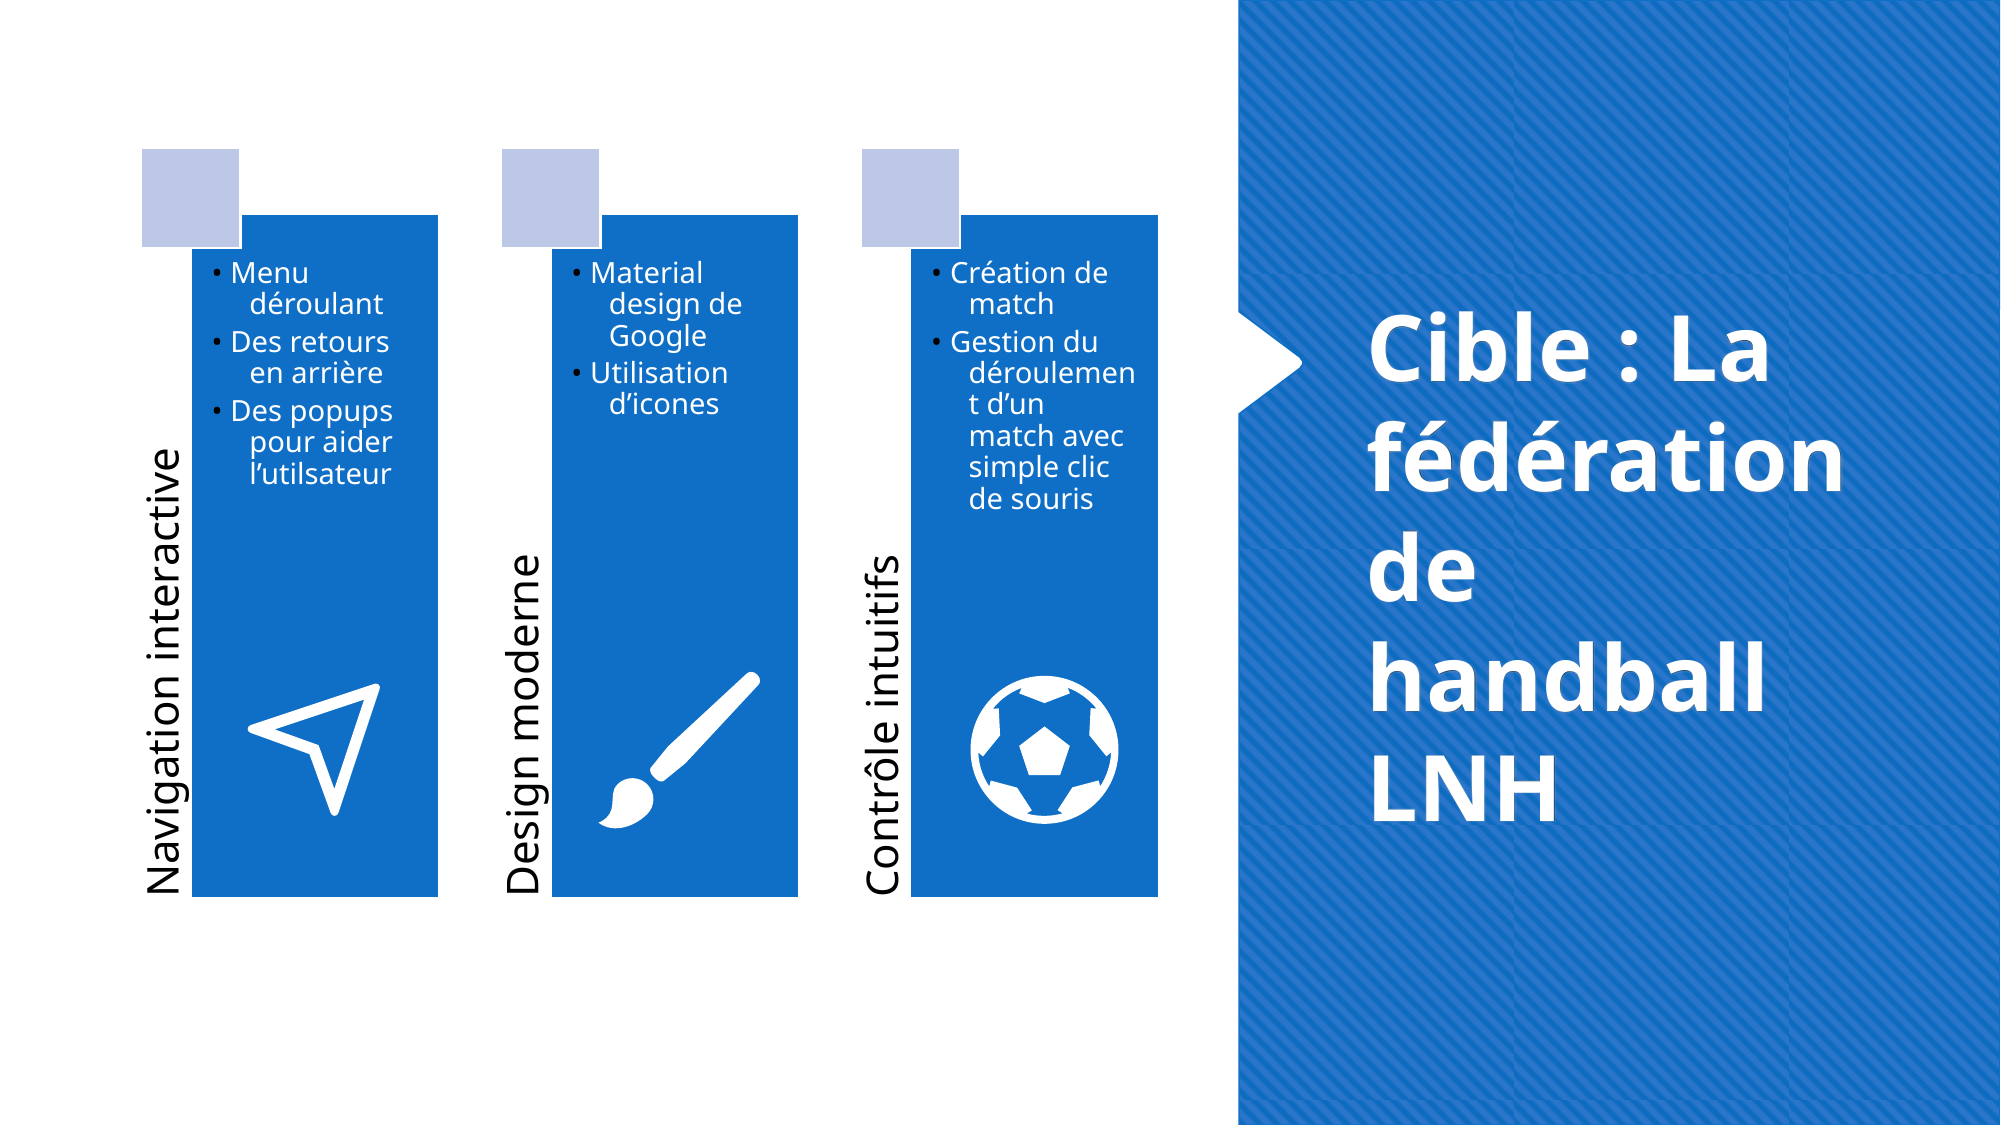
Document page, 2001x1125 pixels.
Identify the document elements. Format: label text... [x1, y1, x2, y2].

picture [584, 655, 774, 845]
text_box Design moderne [500, 248, 550, 898]
text_box [0, 0, 2000, 1125]
text_box Navigation interactive [140, 213, 190, 898]
text_box Contrôle intuitifs [860, 248, 910, 898]
picture [950, 655, 1139, 845]
text_box Création de match Gestion du déroulement d’un match avec simple clic de souris [910, 214, 1159, 898]
text_box Menu déroulant Des retours en arrière Des popups pour aider l’utilsateur [190, 214, 440, 898]
text_box Material design de Google Utilisation d’icones [550, 214, 800, 898]
picture [219, 655, 409, 845]
title Cible : La fédération de handball LNH [1351, 282, 1888, 945]
